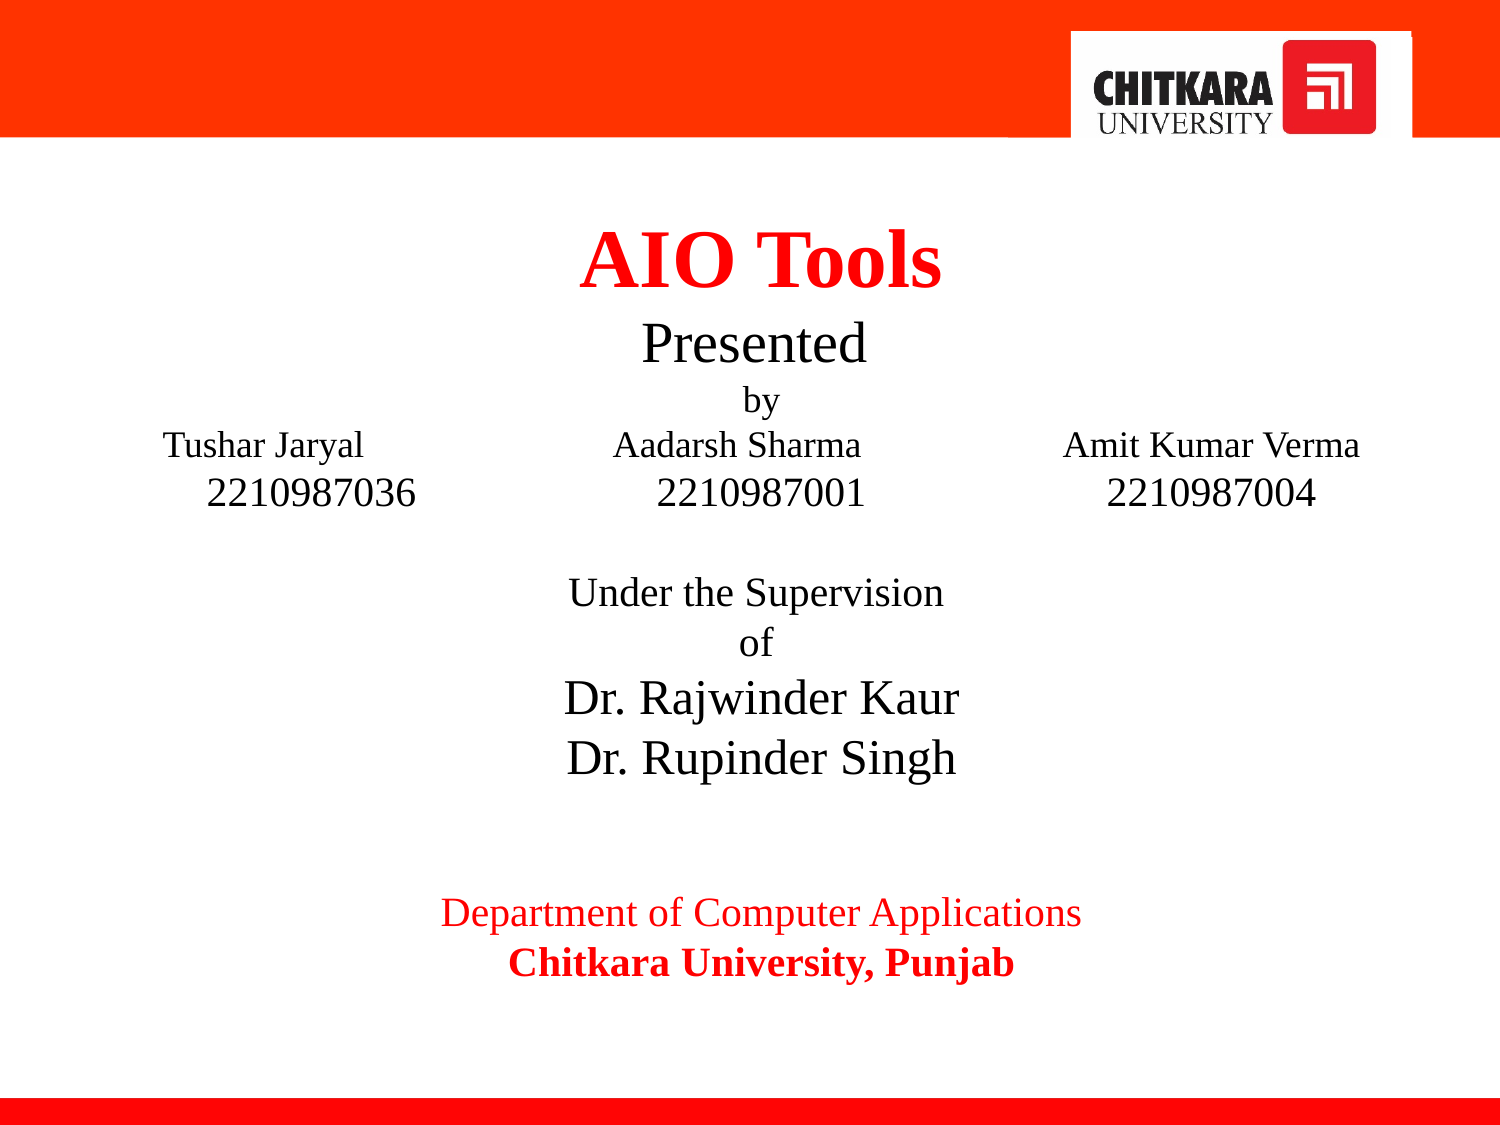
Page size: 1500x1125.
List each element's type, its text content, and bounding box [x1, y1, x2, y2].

picture [1074, 37, 1391, 101]
picture [0, 1096, 1500, 1125]
text_box AIO Tools Presented by Tushar Jaryal Aadarsh Sharma Amit Kumar Verma 2210987036 2210987001 2210987004 Under the Supervision of Dr. Rajwinder Kaur Dr. Rupinder Singh Department of Computer Applications Chitkara University, Punjab [23, 101, 1500, 1090]
